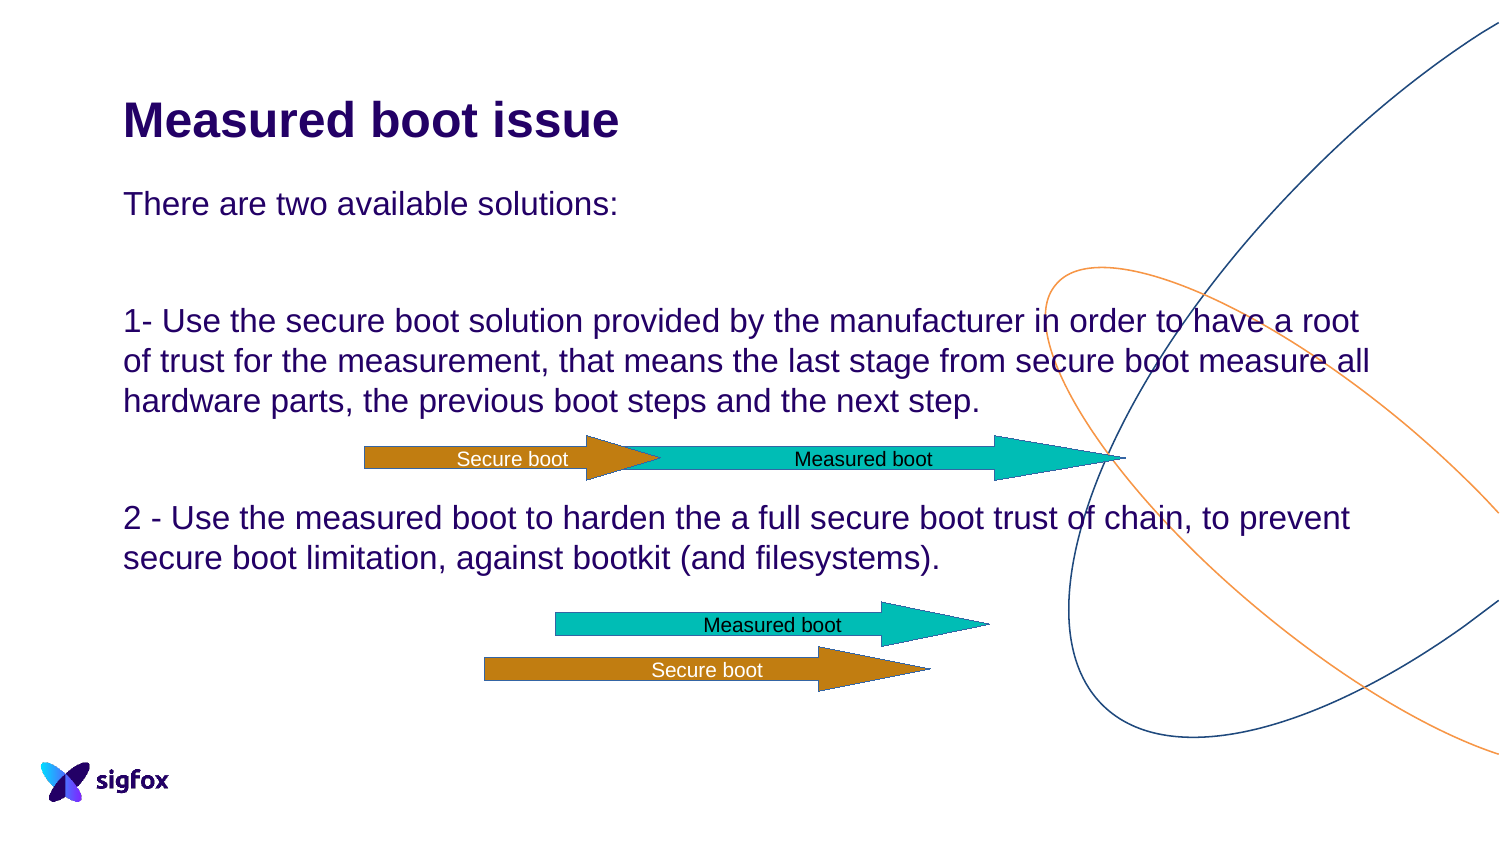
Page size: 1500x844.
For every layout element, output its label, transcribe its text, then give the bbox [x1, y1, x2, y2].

text_box Measured boot [555, 601, 990, 647]
text_box Secure boot [484, 646, 931, 692]
text_box There are two available solutions: 1- Use the secure boot solution provided by the manufacturer in order to have a root of trust for the measurement, that means the last stage from secure boot measure all hardware parts, the previous boot steps and the next step. 2 - Use the measured boot to harden the a full secure boot trust of chain, to prevent secure boot limitation, against bootkit (and filesystems). [123, 181, 1380, 663]
text_box Measured boot issue [122, 87, 1358, 142]
picture [36, 760, 174, 803]
text_box Measured boot [624, 435, 1126, 481]
text_box Secure boot [364, 435, 661, 481]
